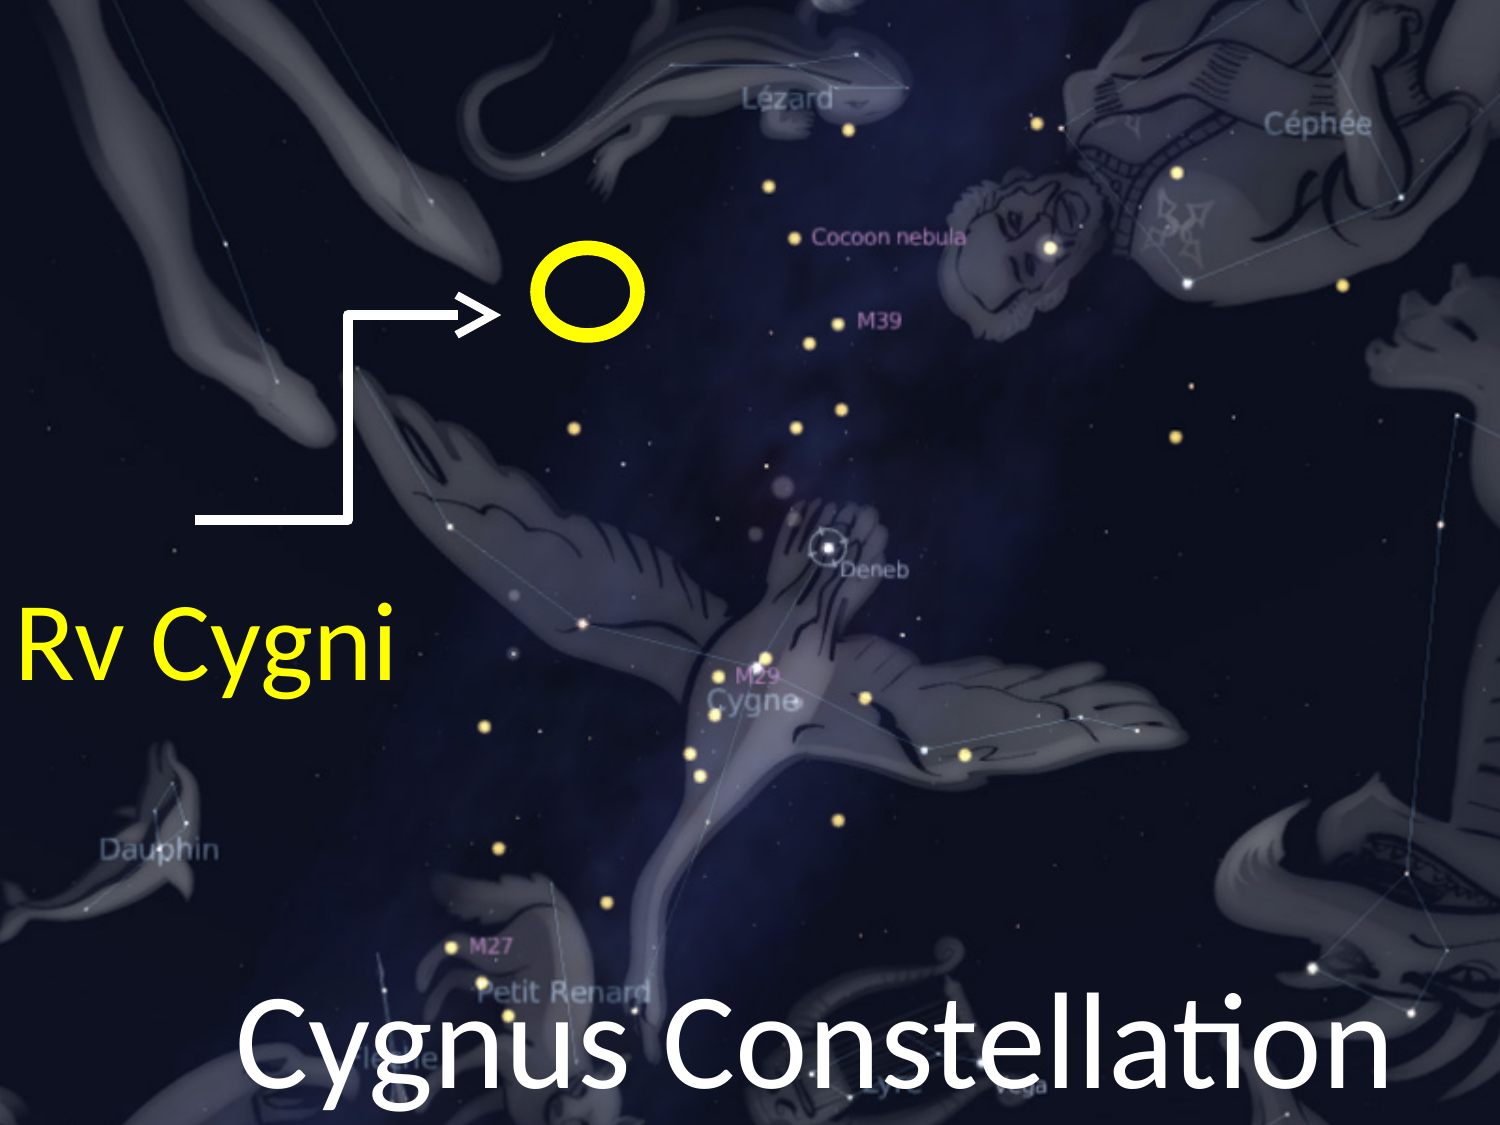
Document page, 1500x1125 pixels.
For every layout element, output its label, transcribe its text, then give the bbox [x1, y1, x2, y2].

text_box Rv Cygni [0, 560, 550, 711]
picture [0, 0, 1500, 1125]
text_box Cygnus Constellation [174, 943, 1456, 1123]
